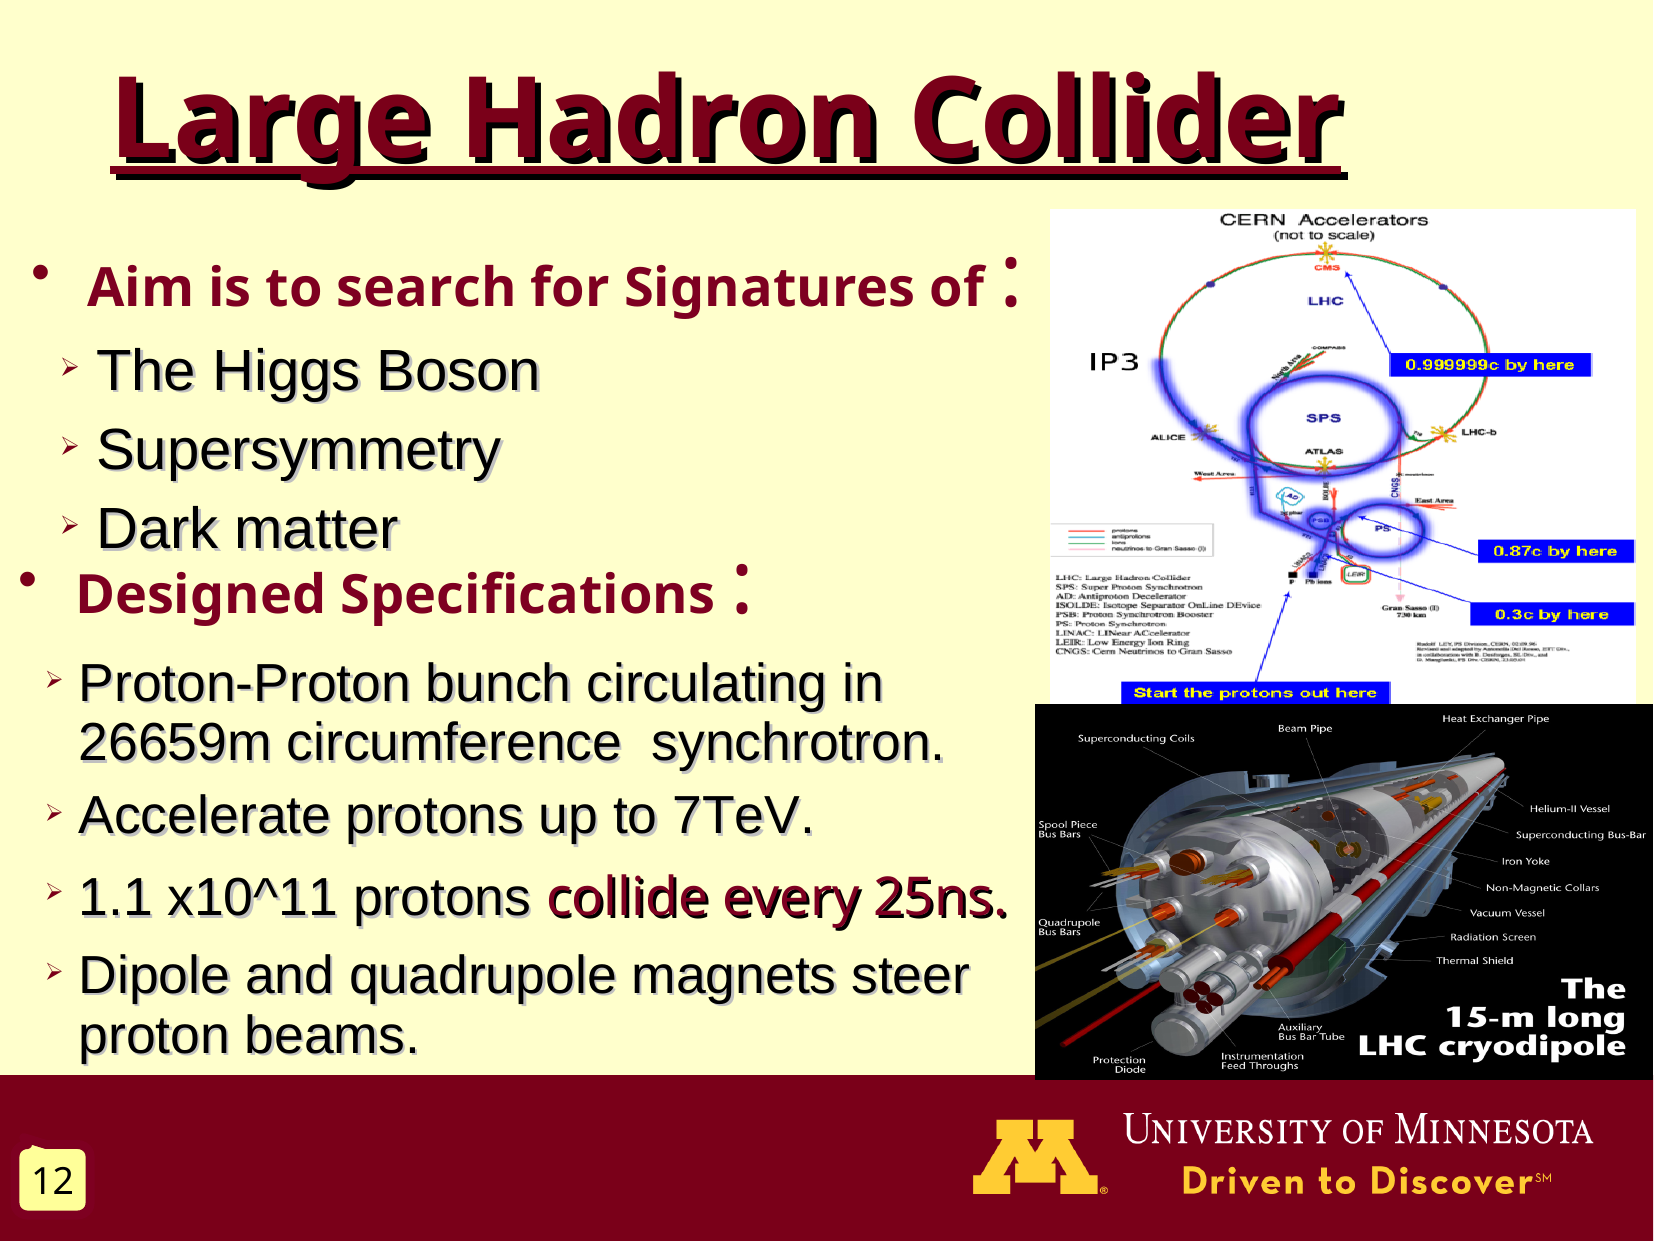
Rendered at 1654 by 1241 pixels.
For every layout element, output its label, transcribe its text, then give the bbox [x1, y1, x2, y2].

list Designed Specifications : [3, 510, 1050, 751]
list Proton-Proton bunch circulating in 26659m circumference synchrotron. Accelerate protons up to 7TeV. 1.1 x10^11 protons collide every 25ns. Dipole and quadrupole magnets steer proton beams. [30, 645, 1036, 1081]
list The Higgs Boson Supersymmetry Dark matter [45, 330, 766, 510]
text_box 12 [15, 1137, 91, 1216]
title Large Hadron Collider [94, 30, 1501, 196]
picture [0, 209, 1654, 1241]
list Aim is to search for Signatures of : [16, 210, 1050, 451]
